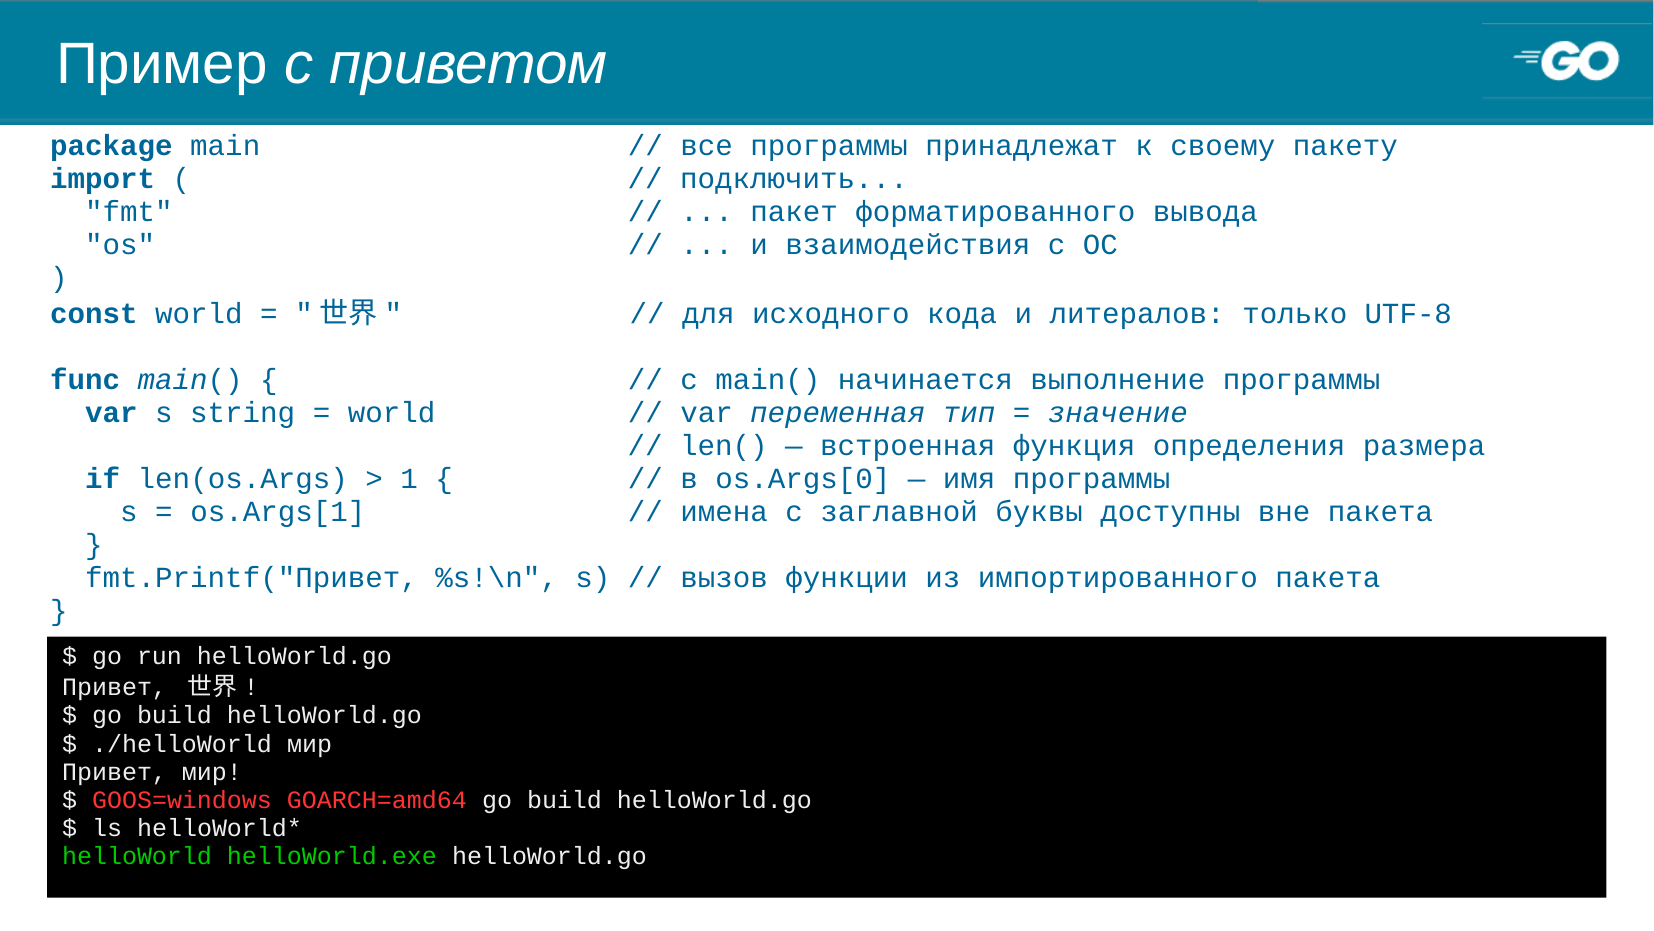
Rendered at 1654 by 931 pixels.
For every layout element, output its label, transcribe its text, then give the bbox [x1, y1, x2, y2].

picture [1542, 41, 1619, 81]
text_box Пример с приветом [41, 23, 1495, 104]
text_box package main // все программы принадлежат к своему пакету import ( // подключить... "fmt" // ... пакет форматированного вывода "os" // ... и взаимодействия с ОС ) const world = "世界" // для исходного кода и литералов: только UTF-8 func main() { // с main() начинается выполнение программы var s string = world // var переменная тип = значение // len() — встроенная функция определения размера if len(os.Args) > 1 { // в os.Args[0] — имя программы s = os.Args[1] // имена с заглавной буквы доступны вне пакета } fmt.Printf("Привет, %s!\n", s) // вызов функции из импортированного пакета } [35, 124, 1619, 637]
text_box $ go run helloWorld.go Привет, 世界! $ go build helloWorld.go $ ./helloWorld мир Привет, мир! $ GOOS=windows GOARCH=amd64 go build helloWorld.go $ ls helloWorld* helloWorld helloWorld.exe helloWorld.go [47, 636, 1607, 898]
